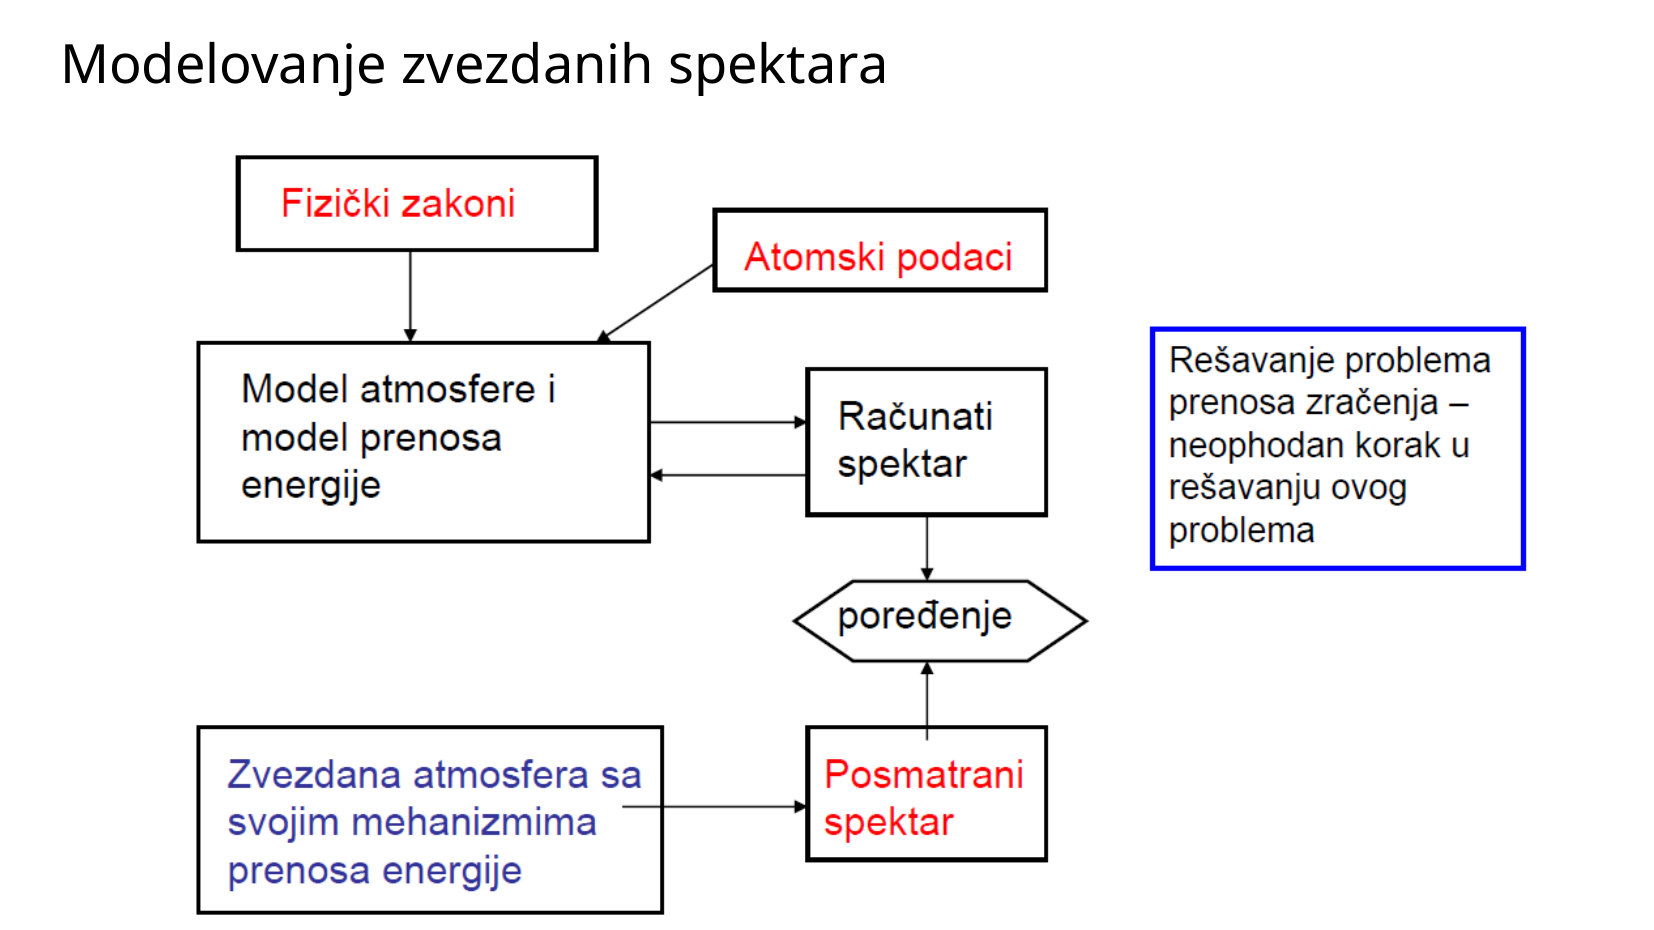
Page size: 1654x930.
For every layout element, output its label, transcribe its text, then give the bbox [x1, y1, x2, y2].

picture [147, 145, 1538, 924]
title Modelovanje zvezdanih spektara [59, 13, 1648, 113]
